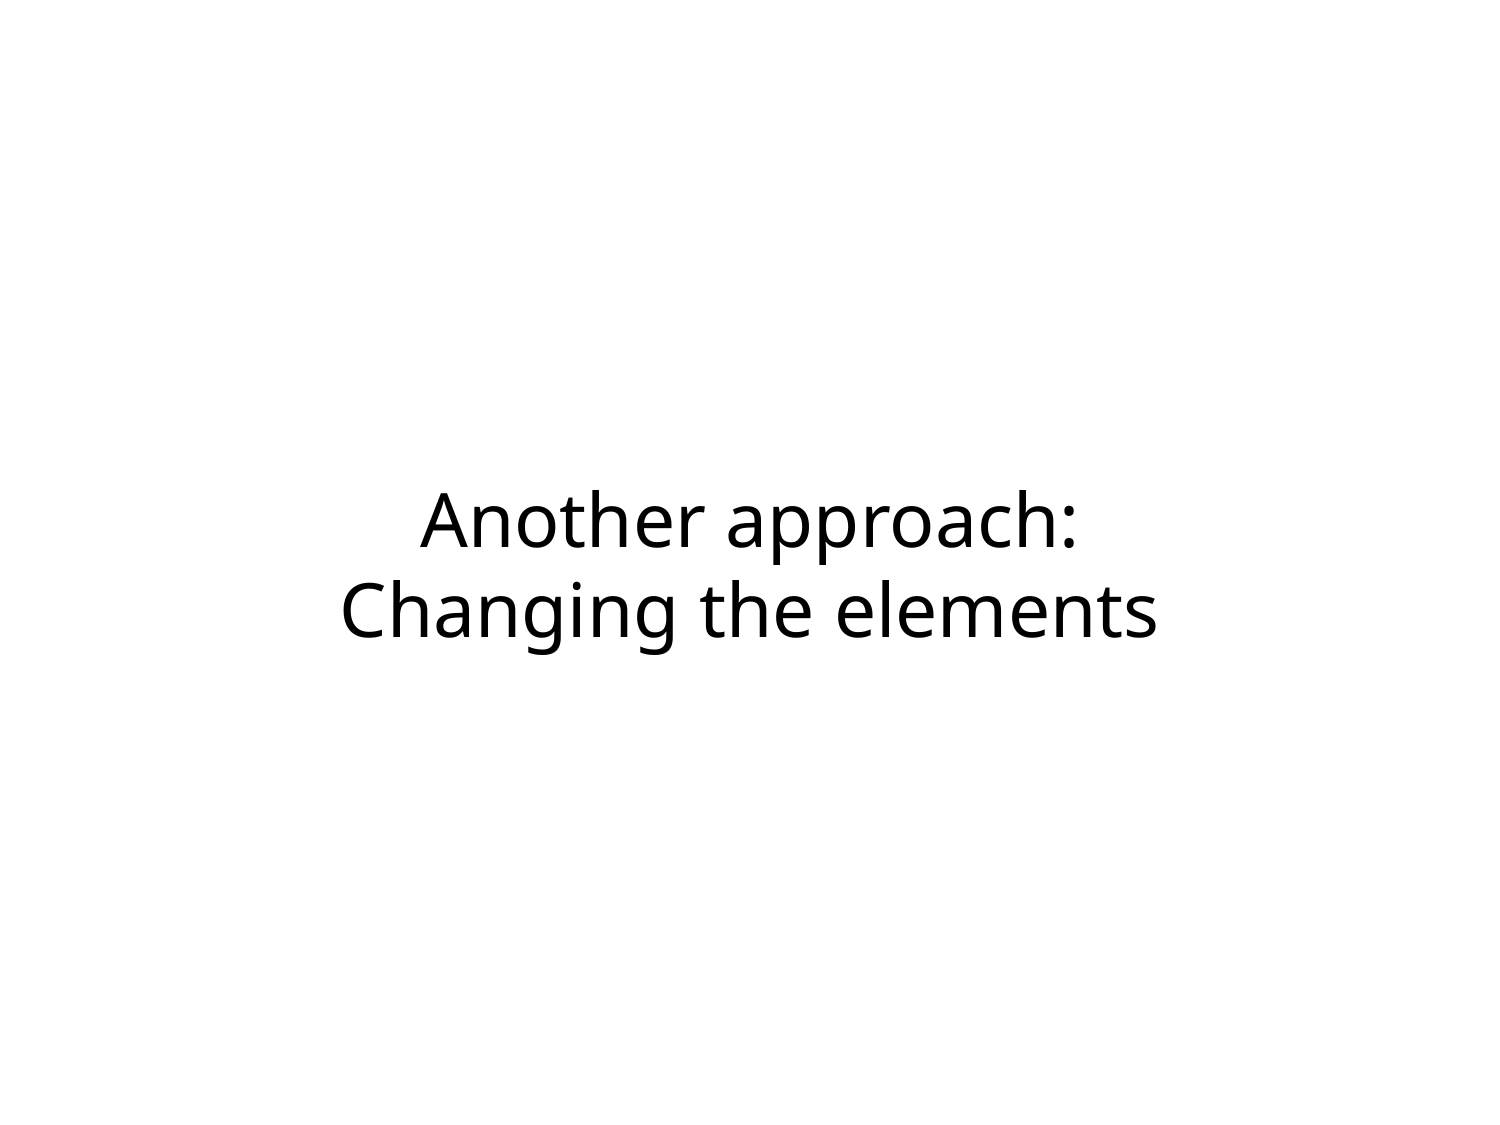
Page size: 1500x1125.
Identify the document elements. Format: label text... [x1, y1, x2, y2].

title Another approach: Changing the elements [51, 470, 1449, 655]
